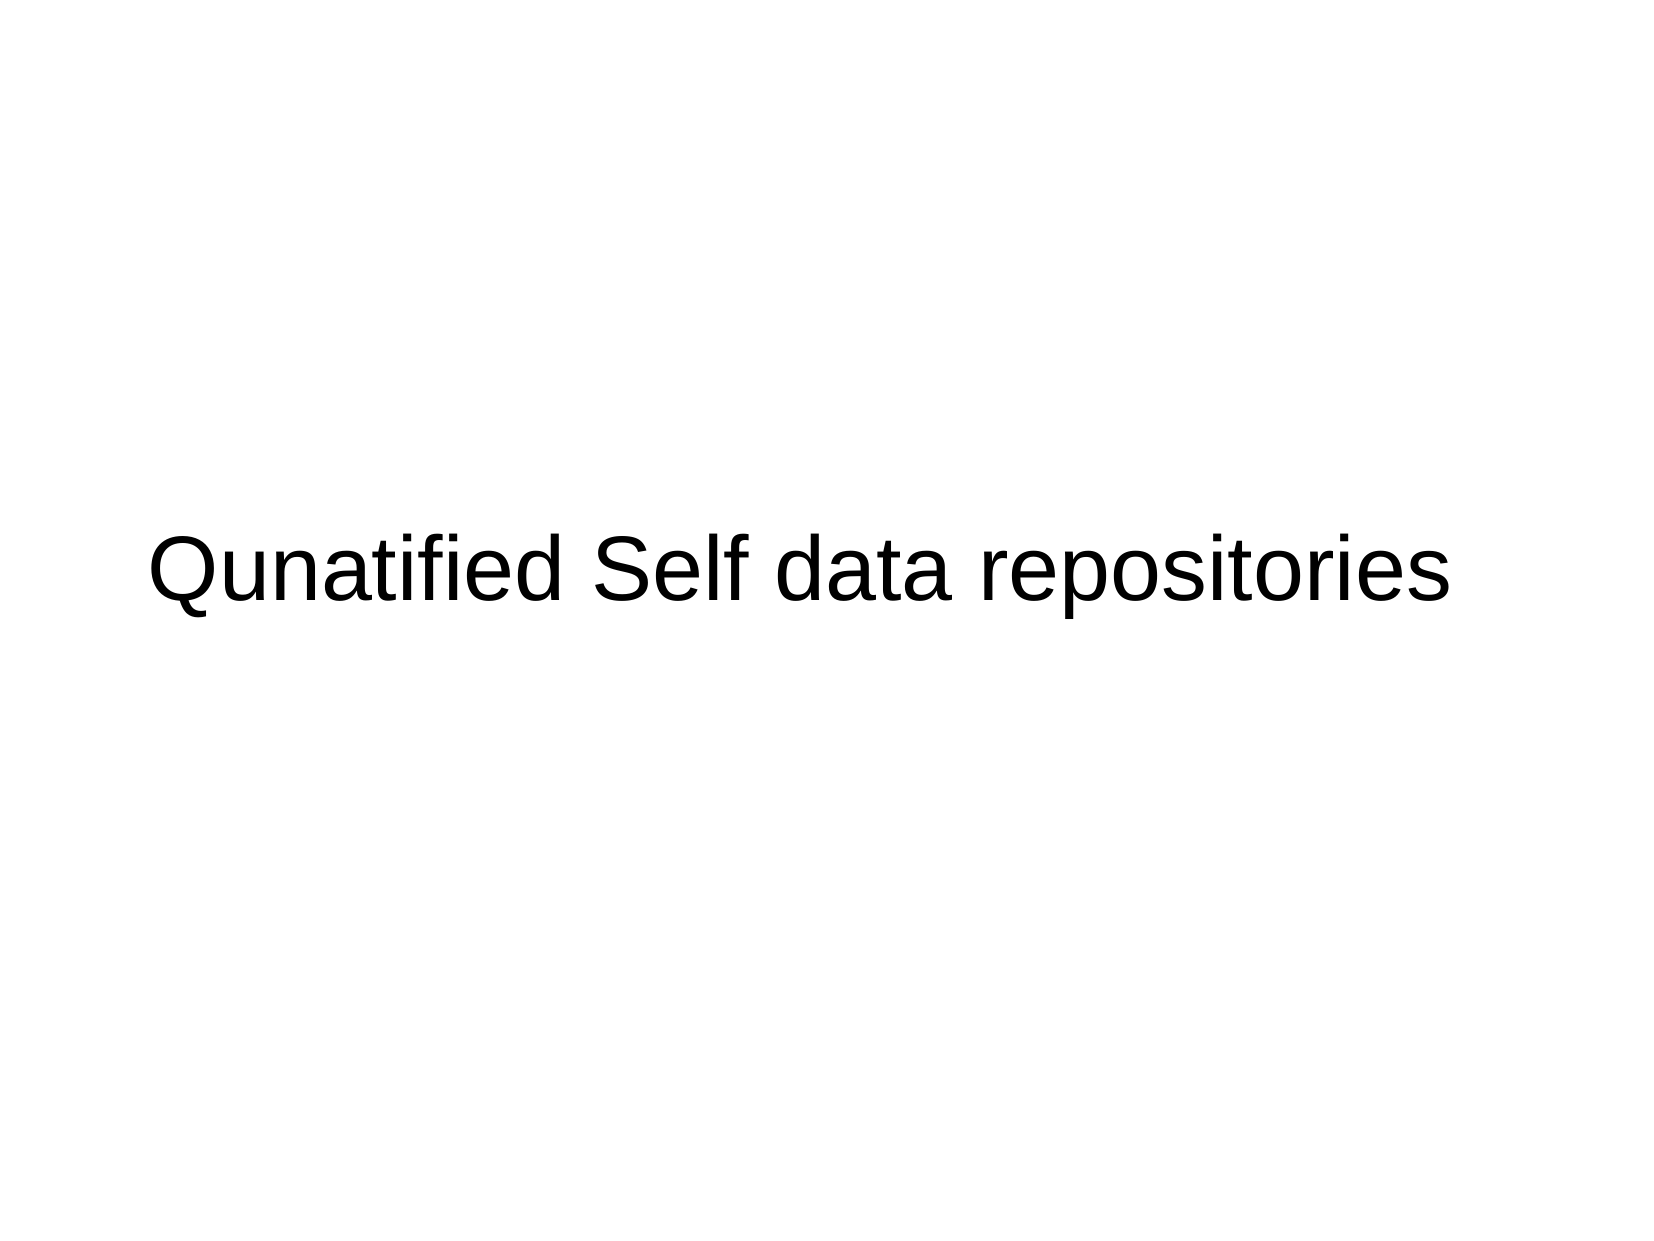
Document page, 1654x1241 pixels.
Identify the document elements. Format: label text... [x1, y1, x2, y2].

title Qunatified Self data repositories [56, 465, 1546, 673]
